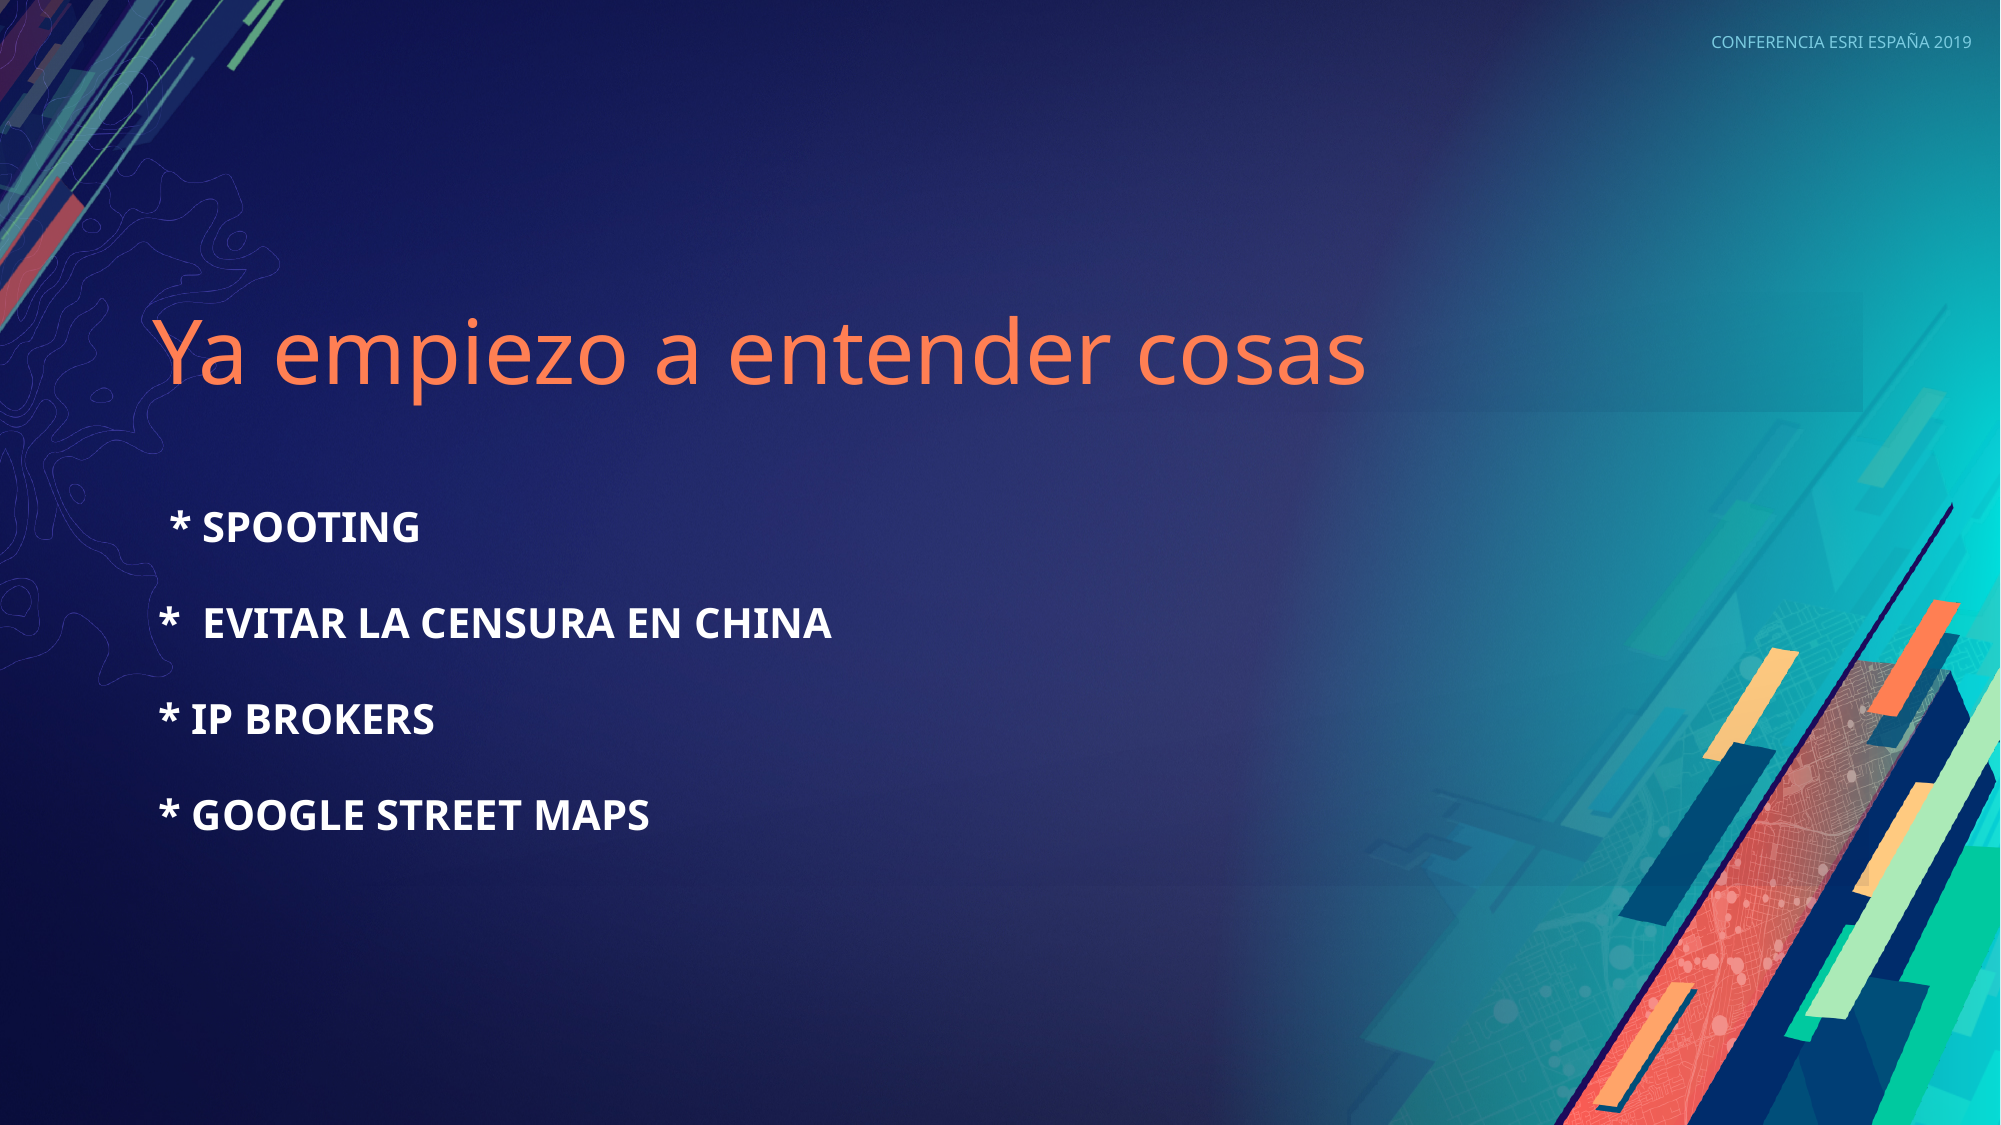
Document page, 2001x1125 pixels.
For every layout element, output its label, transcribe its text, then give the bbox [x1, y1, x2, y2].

title Ya empiezo a entender cosas [137, 292, 1863, 412]
list * SPOOTING * EVITAR LA CENSURA EN CHINA * IP BROKERS * GOOGLE STREET MAPS [143, 411, 1869, 886]
picture [0, 0, 2000, 1125]
